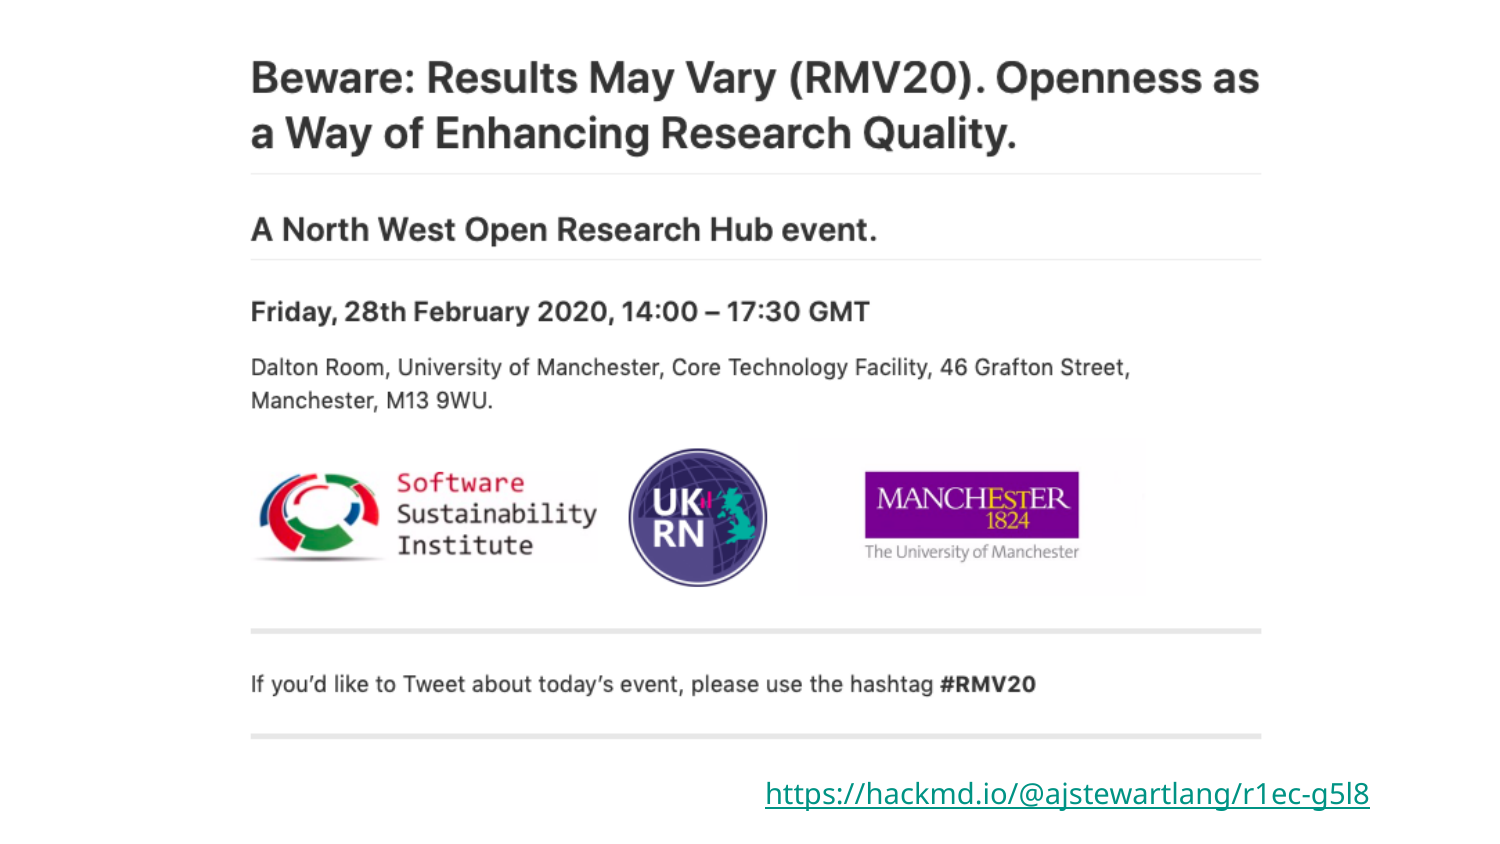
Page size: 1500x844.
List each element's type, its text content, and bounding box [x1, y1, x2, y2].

picture [215, 28, 1285, 761]
text_box https://hackmd.io/@ajstewartlang/r1ec-g5l8 [749, 760, 1474, 823]
